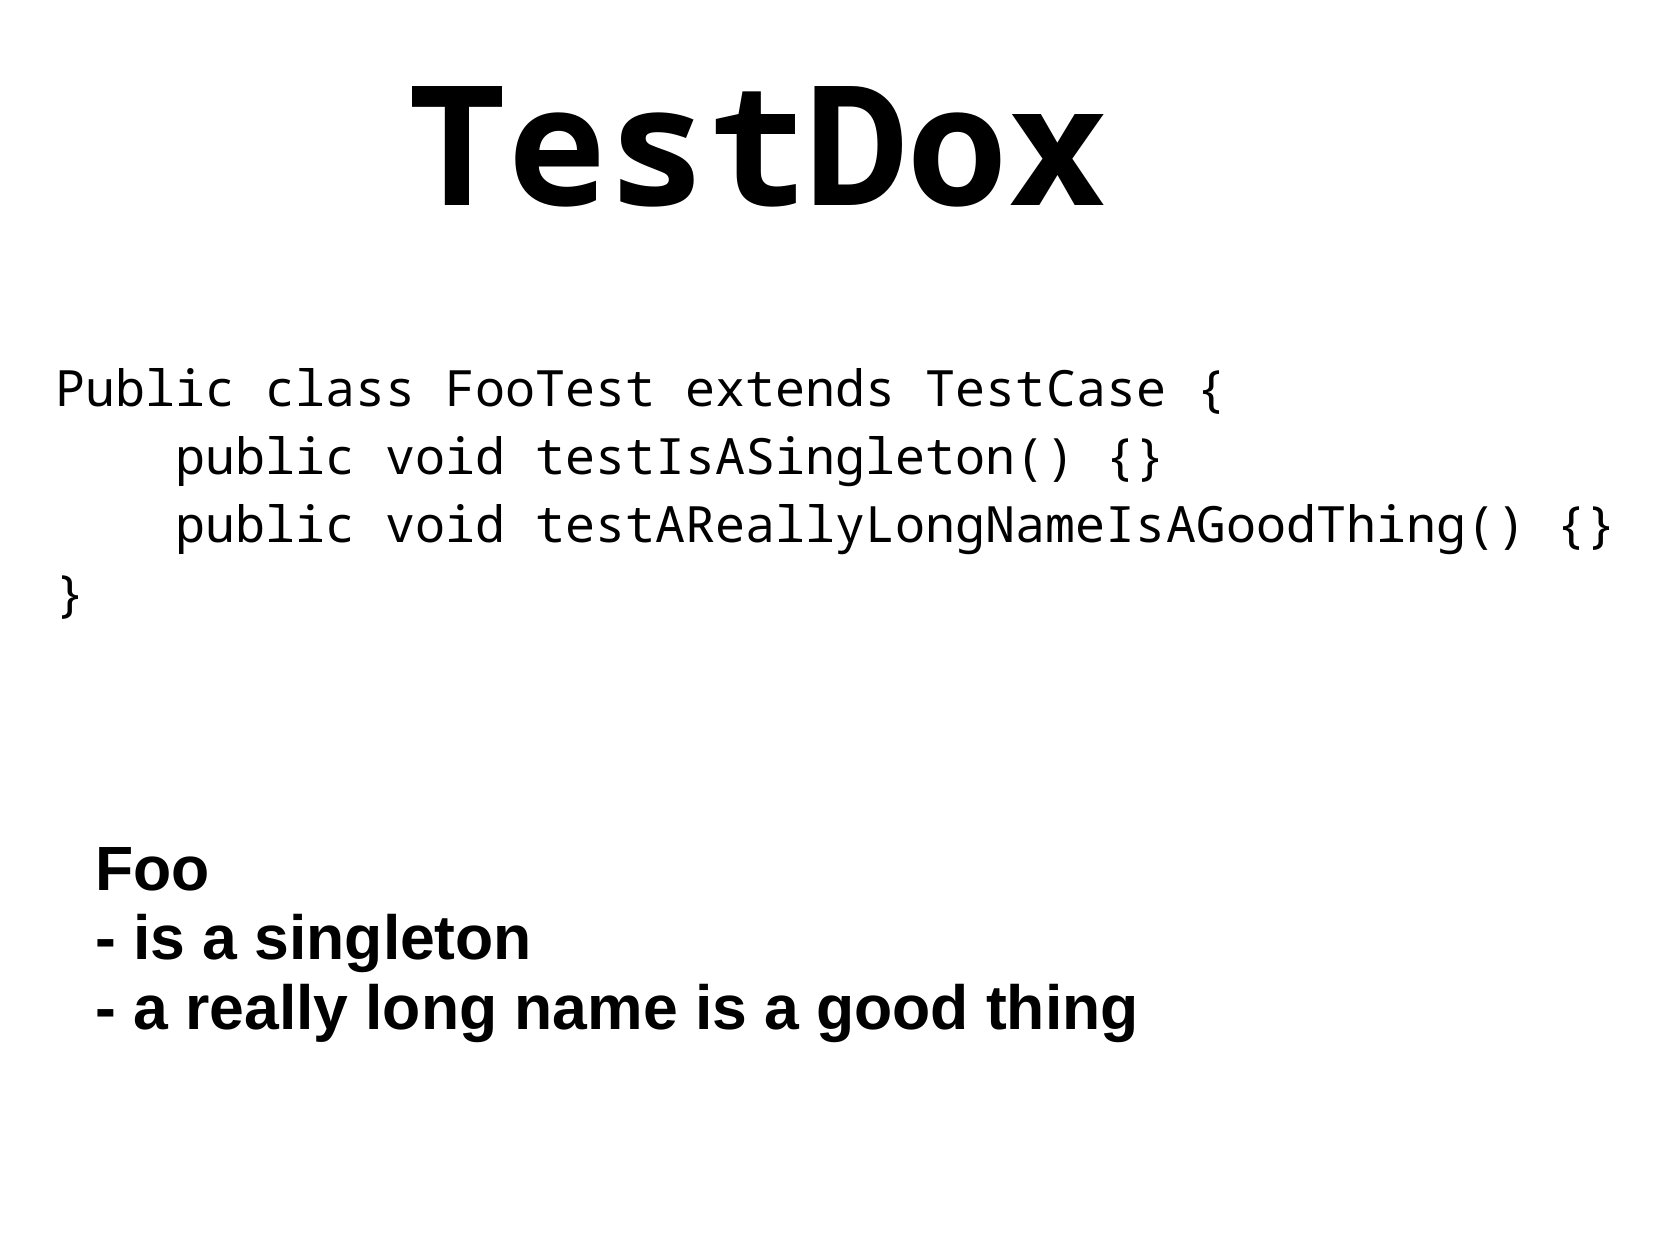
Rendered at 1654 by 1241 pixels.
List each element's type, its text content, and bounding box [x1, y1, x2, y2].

text_box TestDox [392, 20, 1255, 235]
text_box Public class FooTest extends TestCase { public void testIsASingleton() {} public void testAReallyLongNameIsAGoodThing() {} } [40, 345, 1653, 593]
text_box Foo - is a singleton - a really long name is a good thing [80, 826, 1168, 1051]
